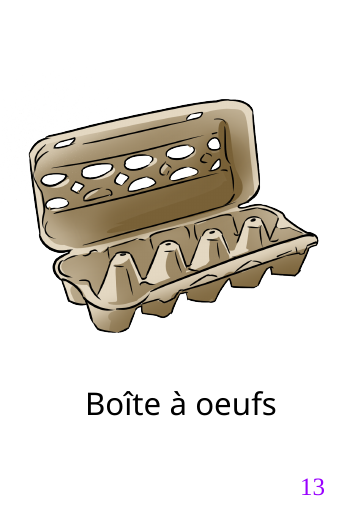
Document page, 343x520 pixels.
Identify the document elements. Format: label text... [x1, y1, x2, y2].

text_box Boîte à oeufs [51, 377, 311, 463]
picture [0, 58, 325, 377]
